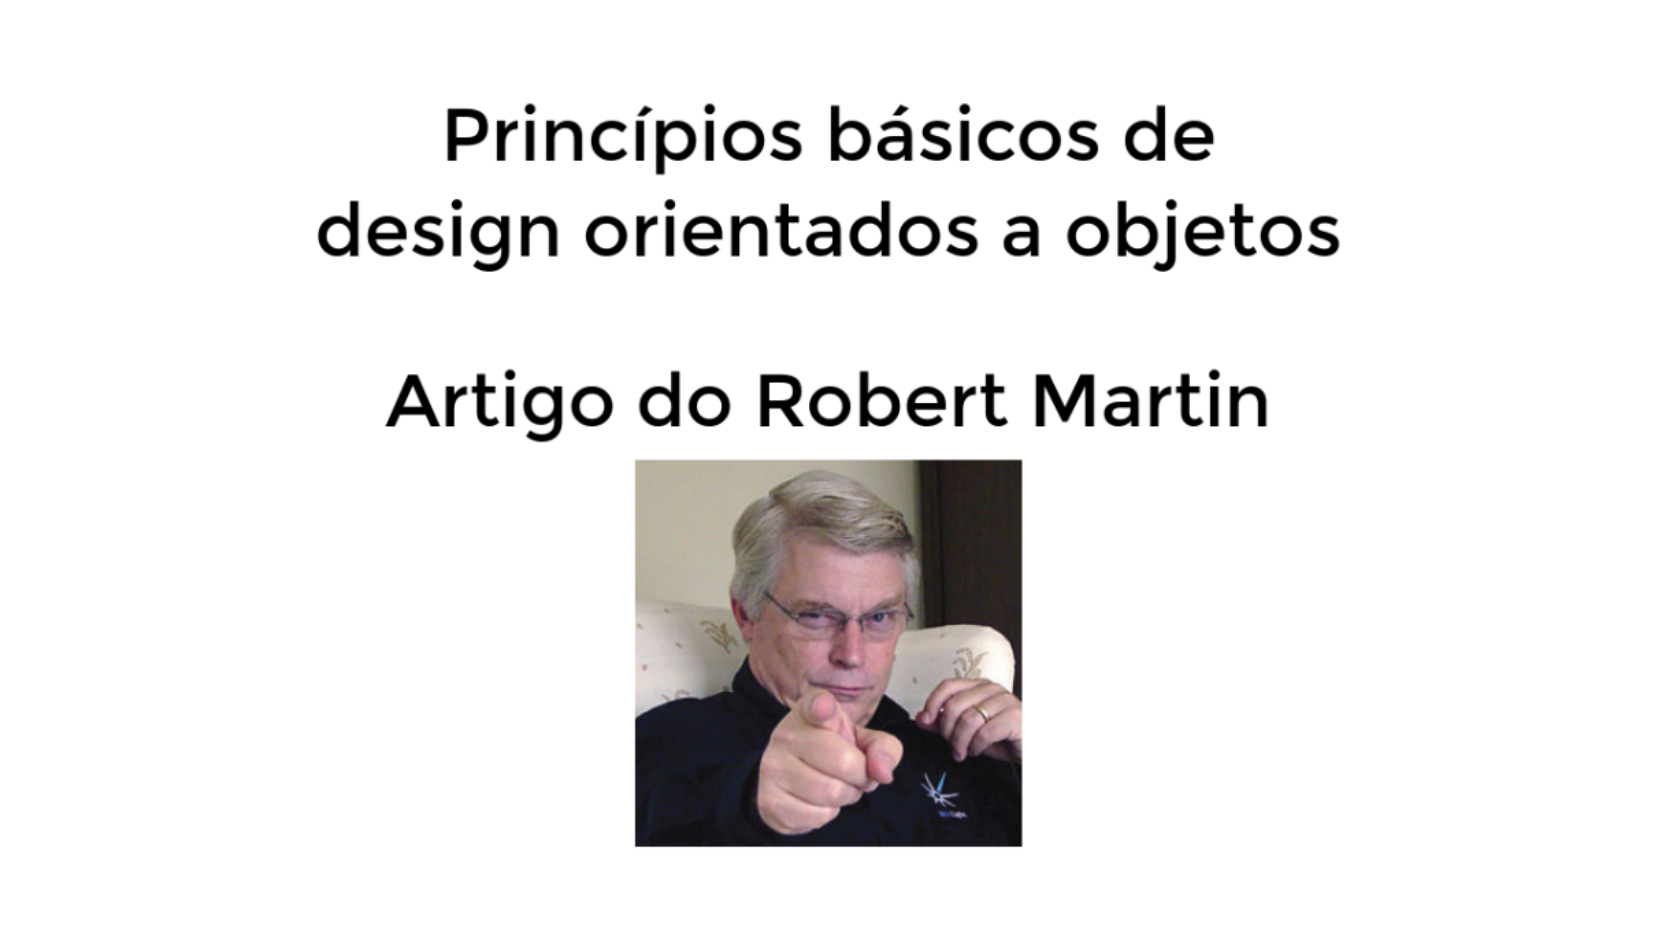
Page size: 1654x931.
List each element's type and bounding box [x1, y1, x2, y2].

picture [248, 0, 1409, 930]
